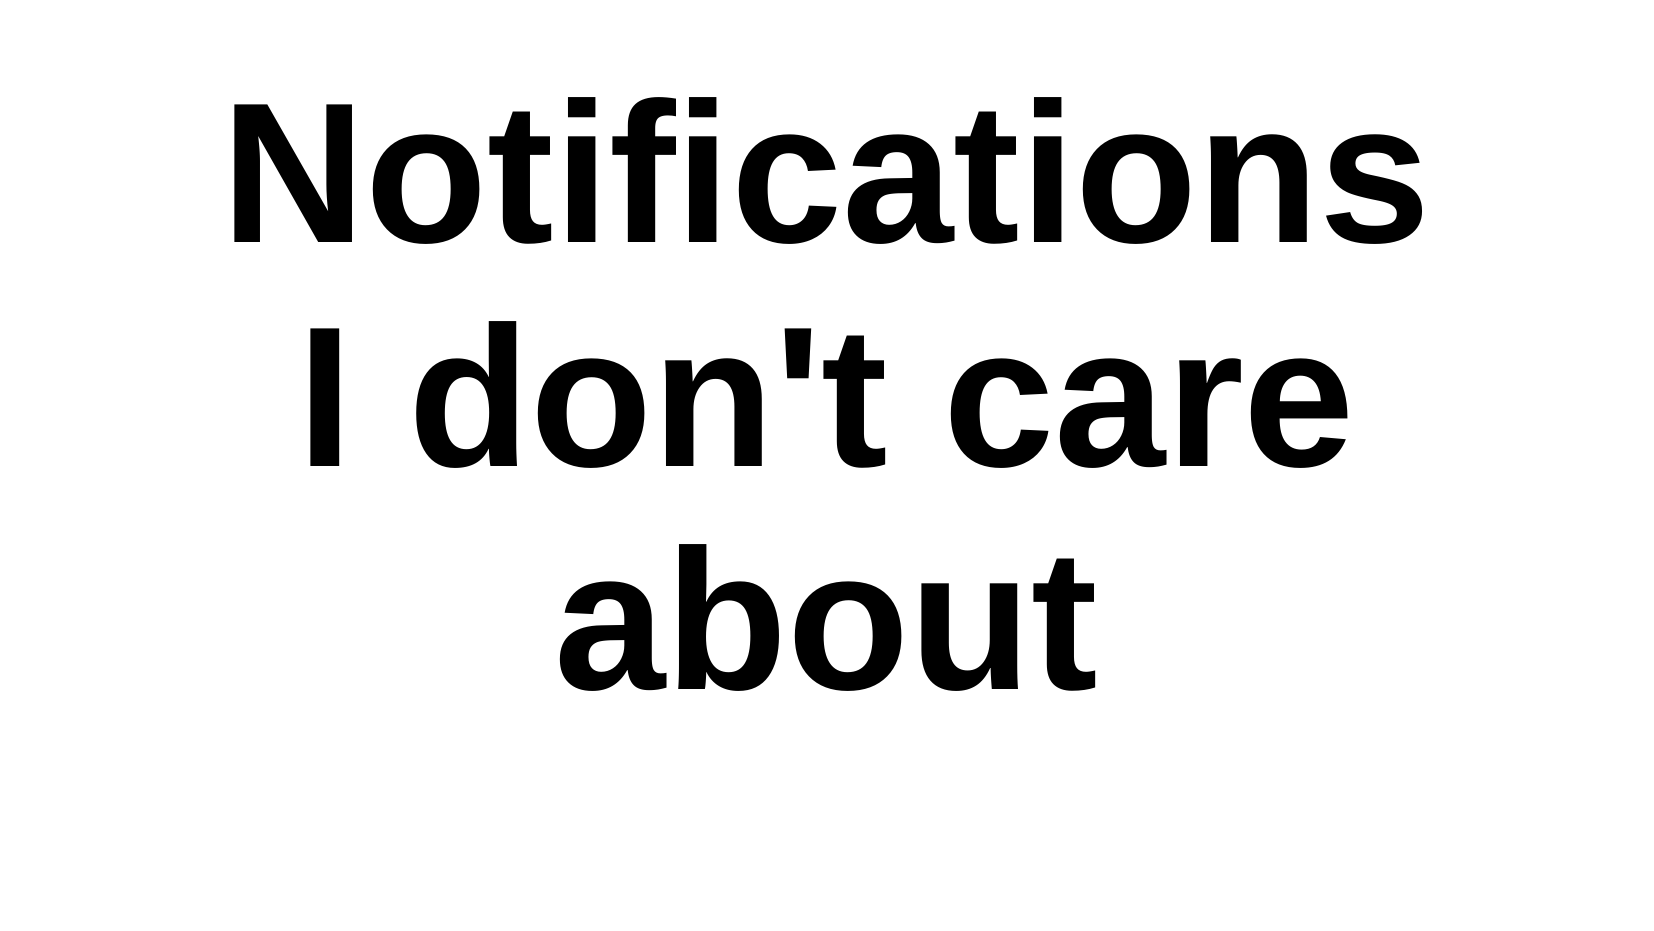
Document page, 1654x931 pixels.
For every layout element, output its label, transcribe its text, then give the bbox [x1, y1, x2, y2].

subtitle Notifications I don't care about [82, 37, 1571, 757]
